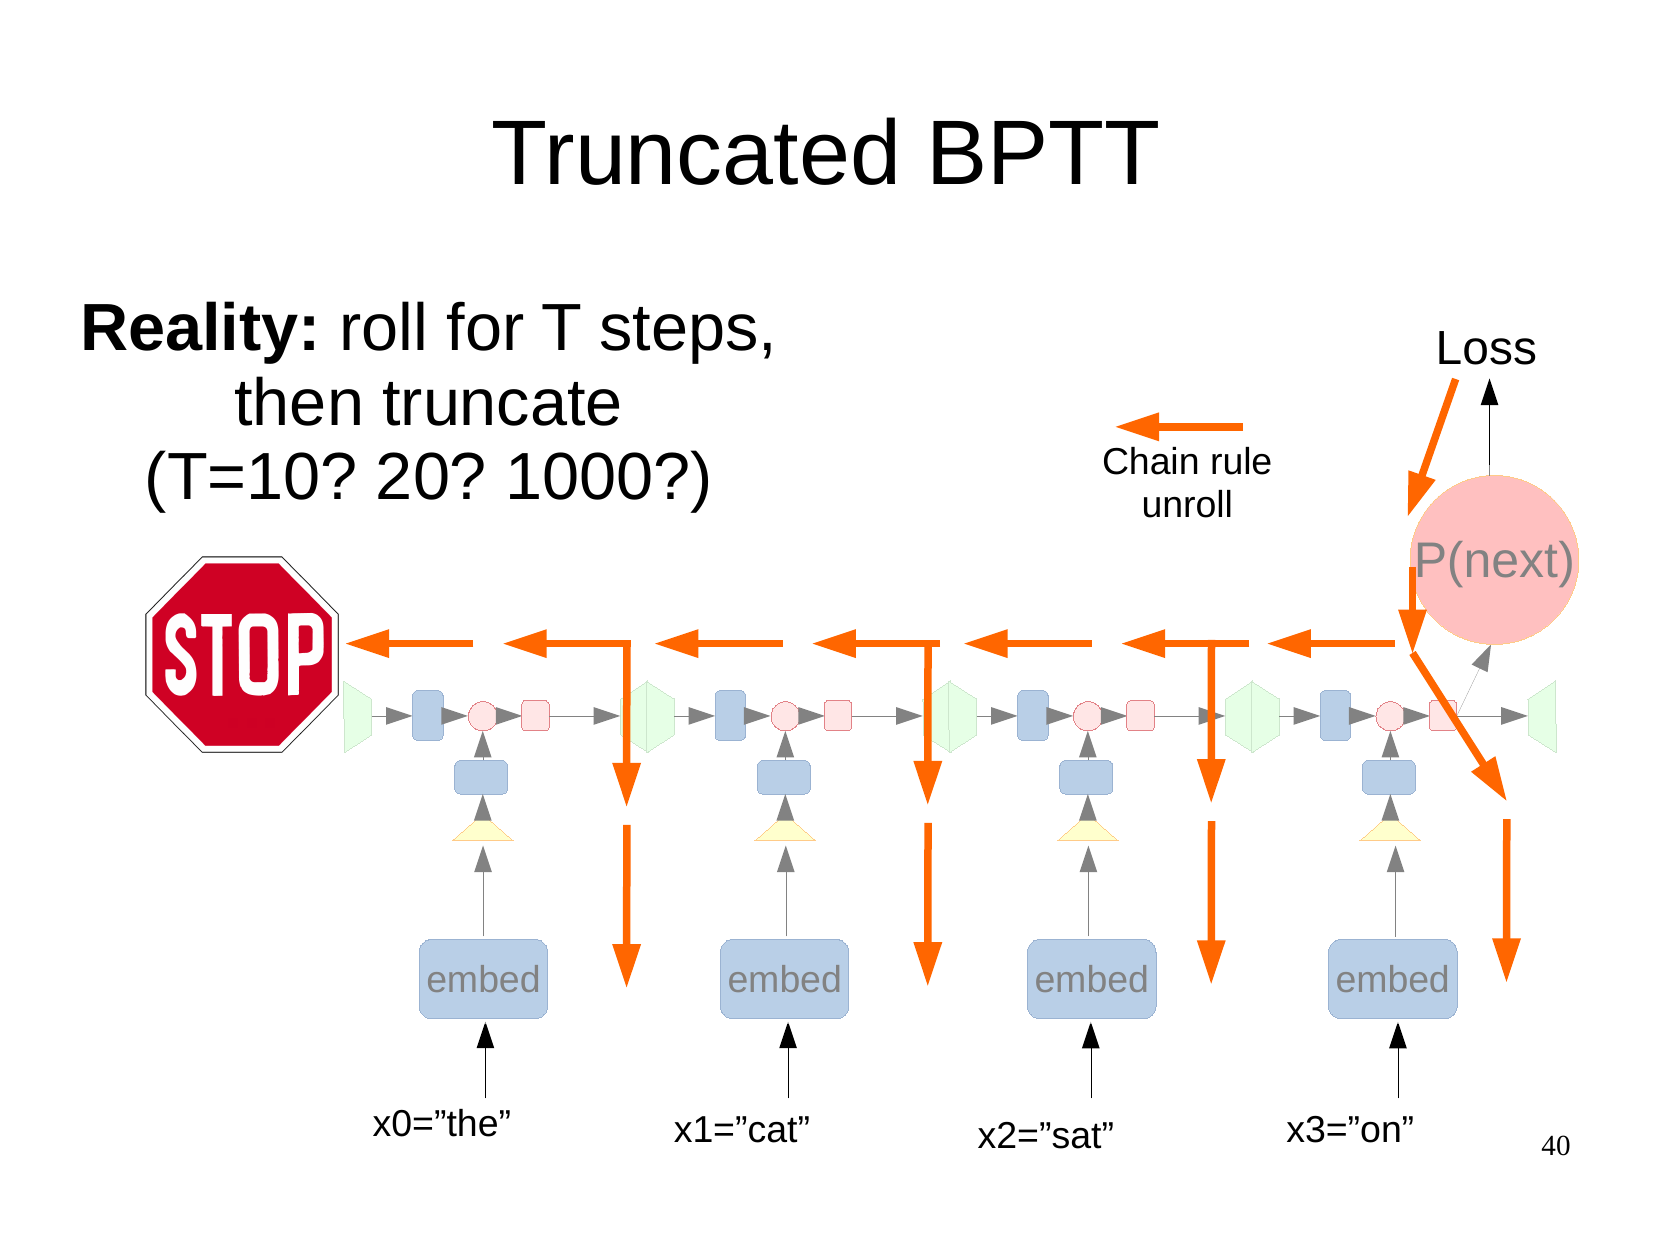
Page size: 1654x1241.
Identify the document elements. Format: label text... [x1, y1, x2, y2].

text_box Loss [1420, 313, 1552, 404]
text_box Chain rule unroll [1087, 433, 1288, 533]
text_box x3=”on” [1271, 1101, 1485, 1159]
text_box ... [50, 617, 181, 794]
text_box Reality: roll for T steps, then truncate (T=10? 20? 1000?) [70, 289, 788, 515]
title Truncated BPTT [82, 49, 1571, 257]
text_box x0=”the” [357, 1095, 568, 1152]
text_box x1=”cat” [659, 1101, 869, 1159]
picture [145, 465, 1614, 1024]
text_box x2=”sat” [963, 1107, 1190, 1165]
